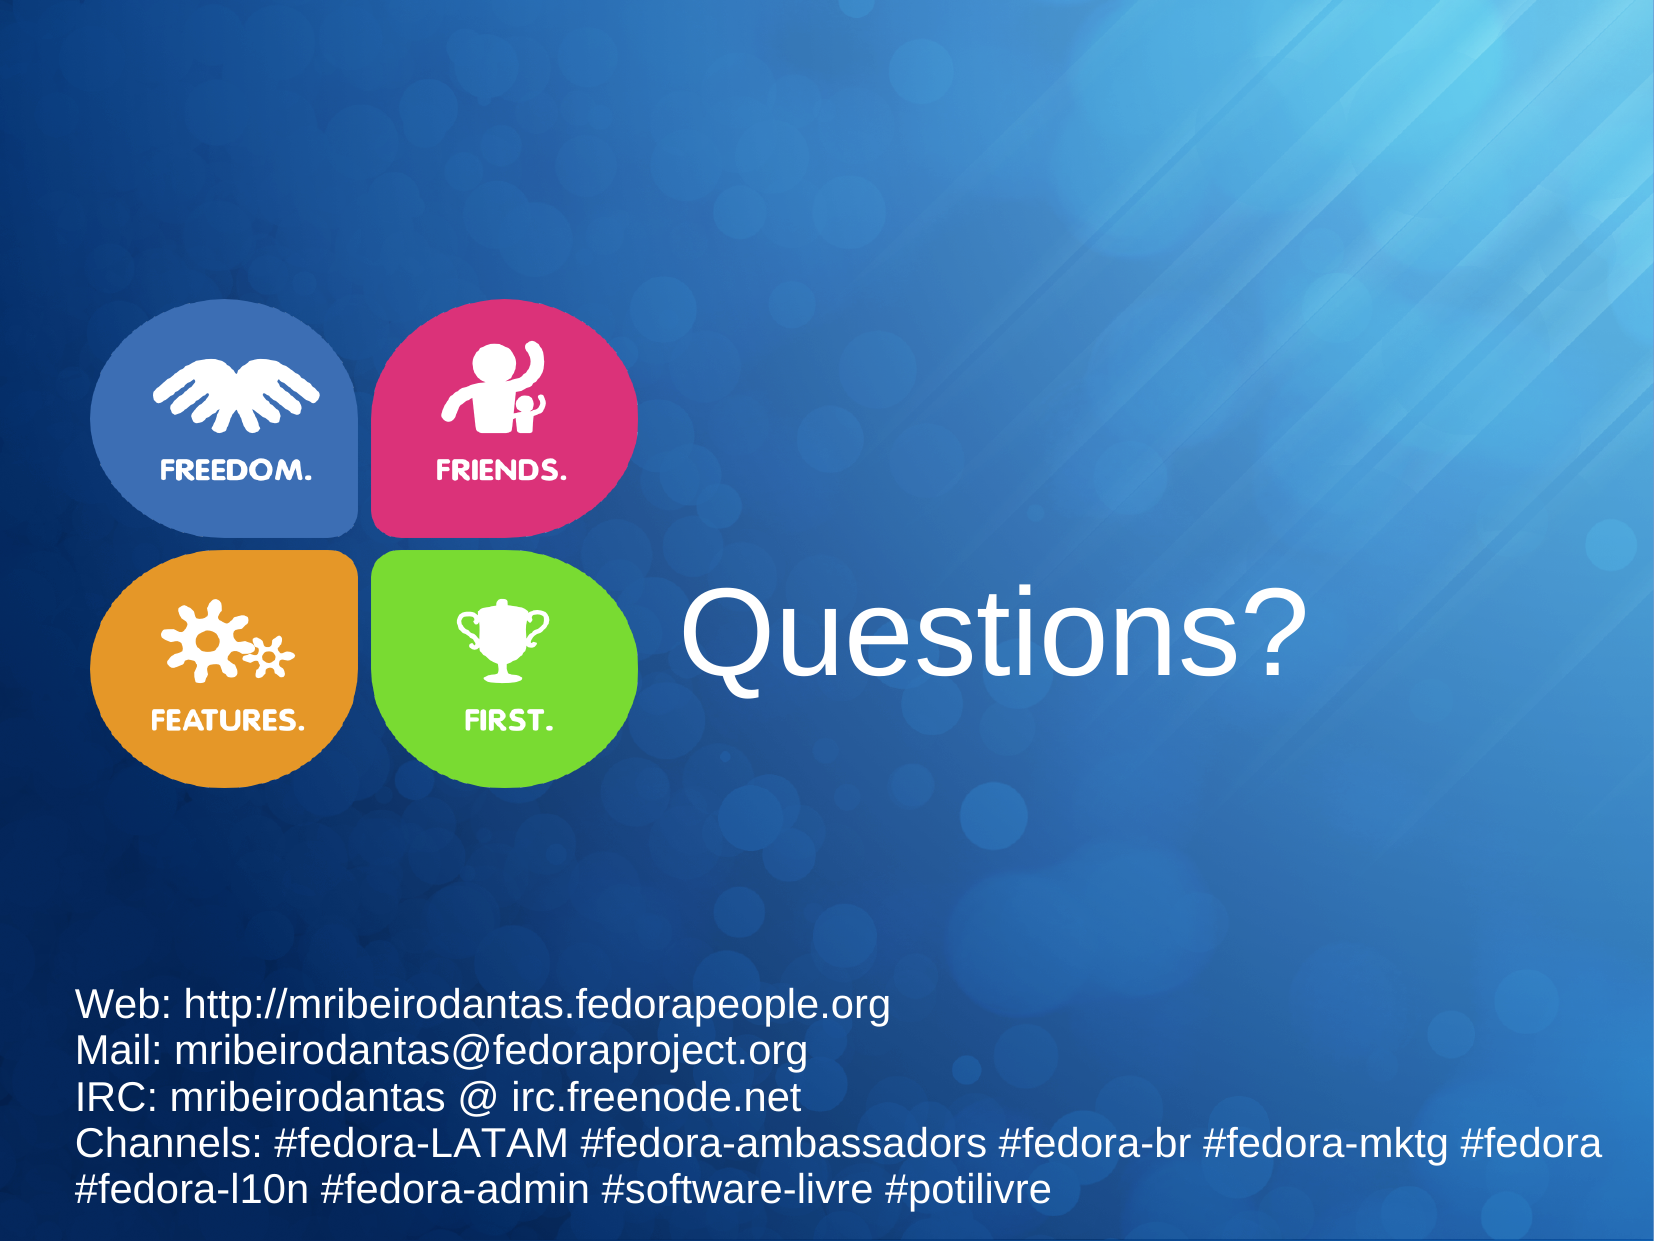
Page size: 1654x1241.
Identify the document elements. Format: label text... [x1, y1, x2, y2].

subtitle Questions? [118, 319, 1571, 945]
picture [0, 0, 1654, 1241]
title Web: http://mribeirodantas.fedorapeople.org Mail: mribeirodantas@fedoraproject.org IRC: mribeirodantas @ irc.freenode.net Channels: #fedora-LATAM #fedora-ambassadors #fedora-br #fedora-mktg #fedora #fedora-l10n #fedora-admin #software-livre #potilivre [74, 980, 1613, 1213]
